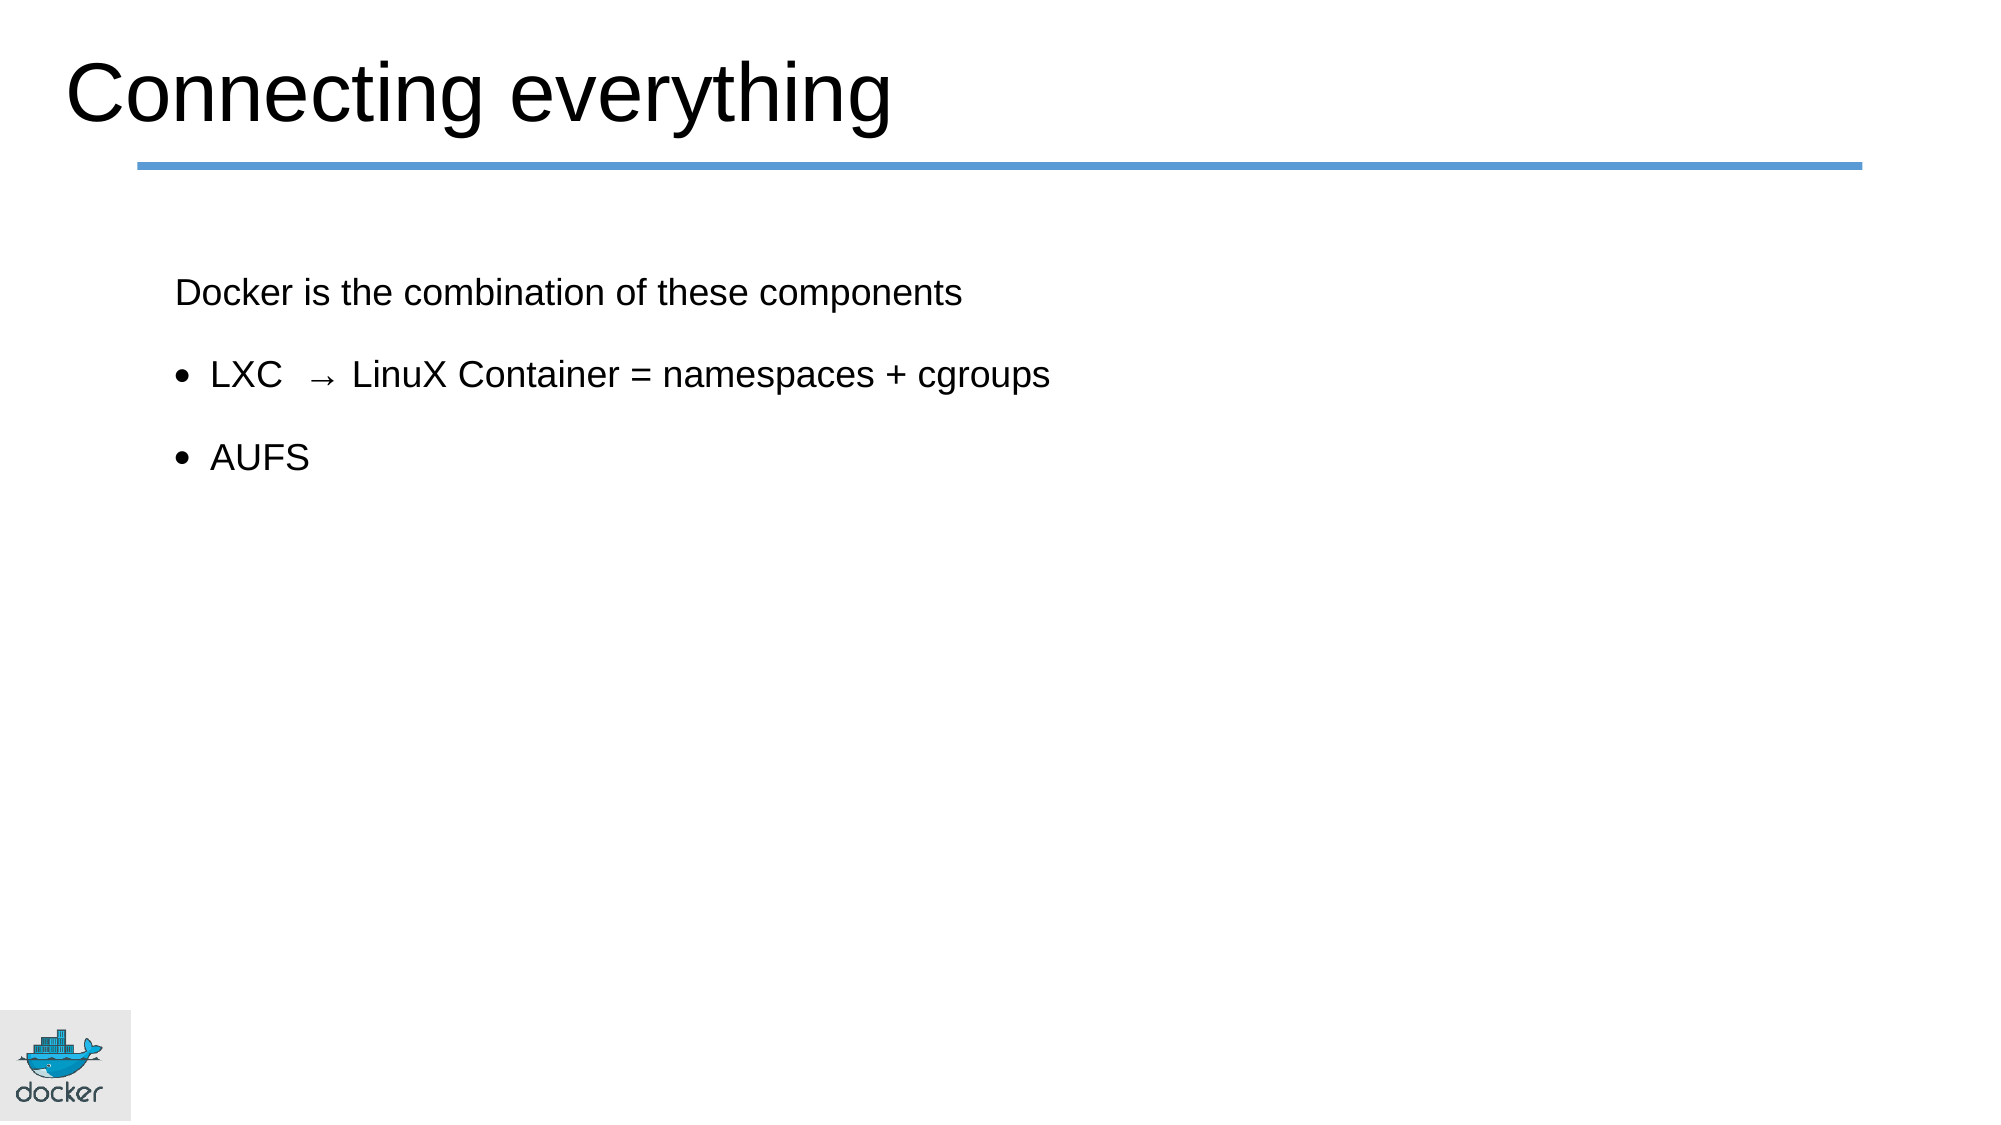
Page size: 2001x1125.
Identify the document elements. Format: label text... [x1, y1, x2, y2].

text_box Connecting everything [50, 31, 1195, 146]
text_box Docker is the combination of these components LXC → LinuX Container = namespaces + cgroups AUFS [160, 260, 1840, 489]
picture [0, 1010, 131, 1121]
